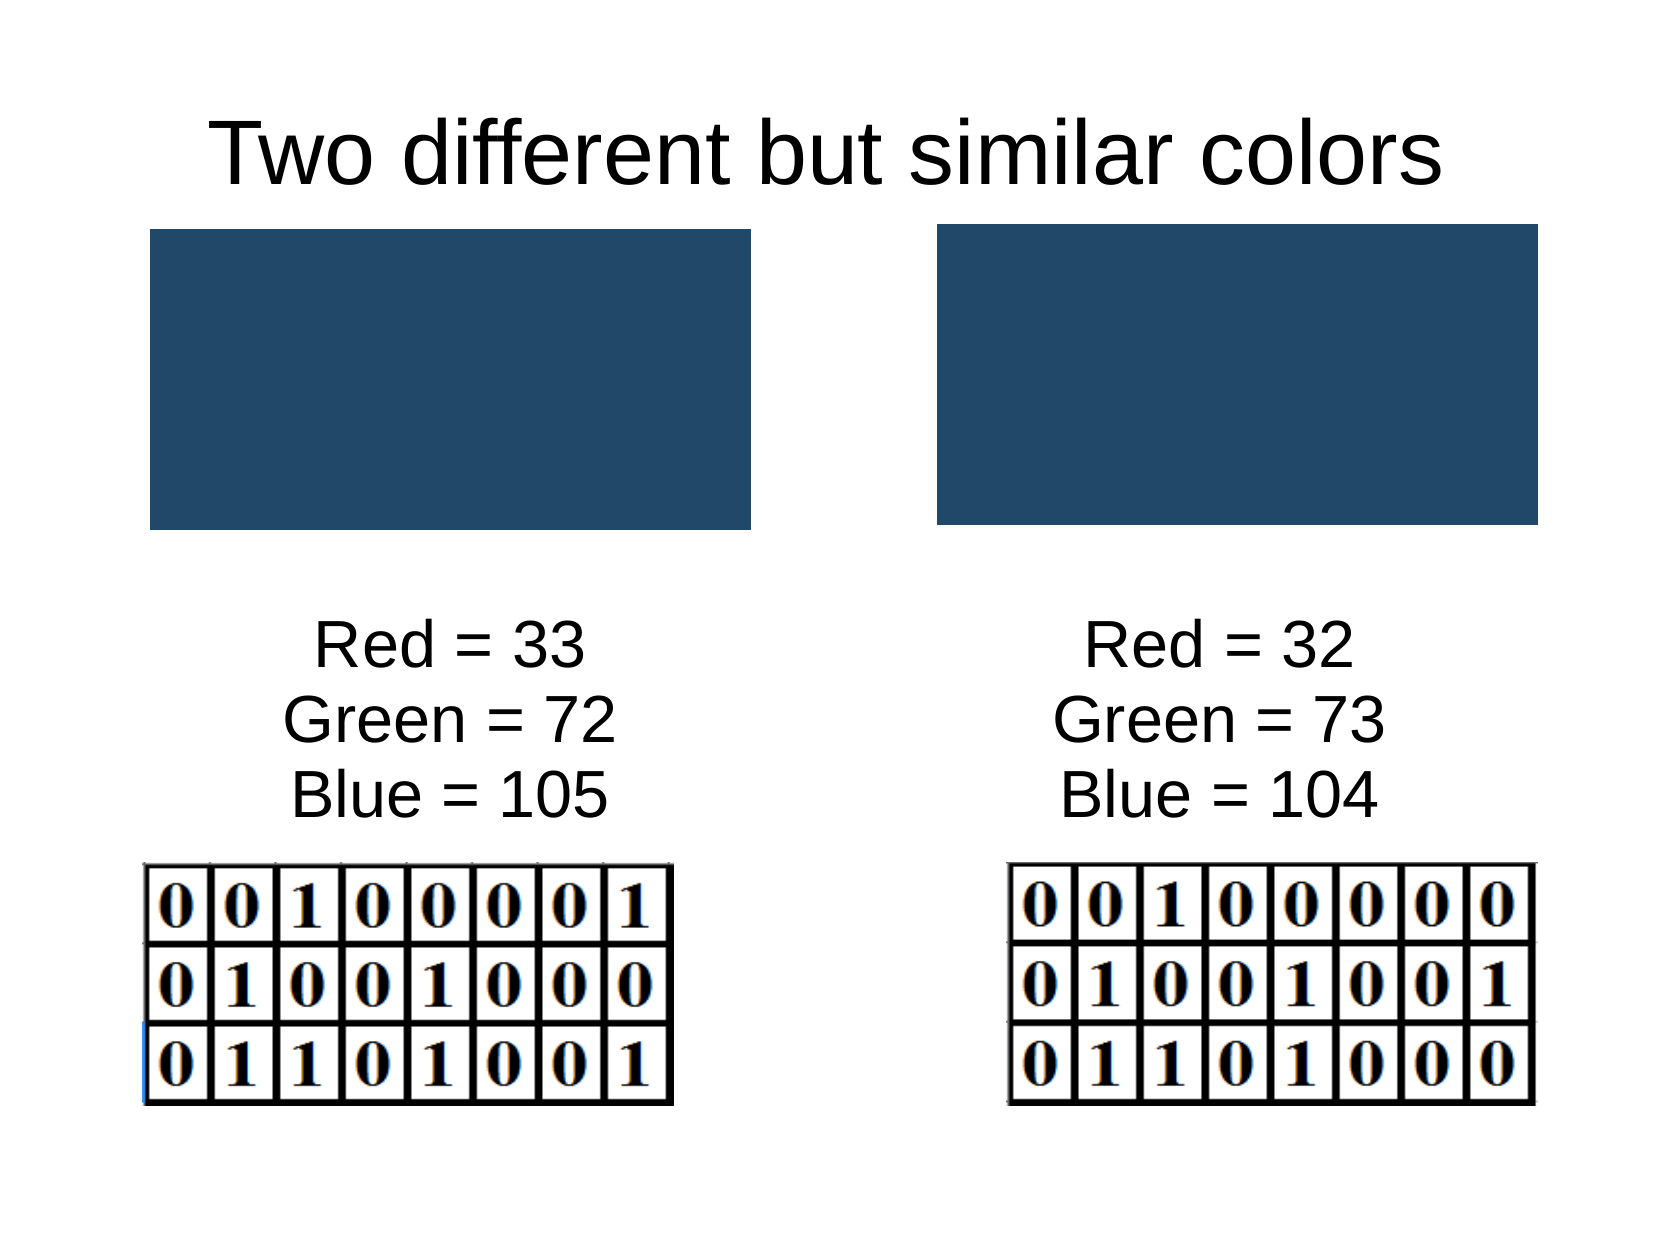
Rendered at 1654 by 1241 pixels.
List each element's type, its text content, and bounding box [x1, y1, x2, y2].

text_box Red = 32 Green = 73 Blue = 104 [882, 600, 1558, 840]
picture [142, 862, 674, 1106]
picture [1006, 862, 1538, 1106]
title Two different but similar colors [82, 49, 1571, 257]
picture [937, 224, 1538, 526]
text_box Red = 33 Green = 72 Blue = 105 [150, 600, 751, 840]
picture [150, 229, 751, 530]
